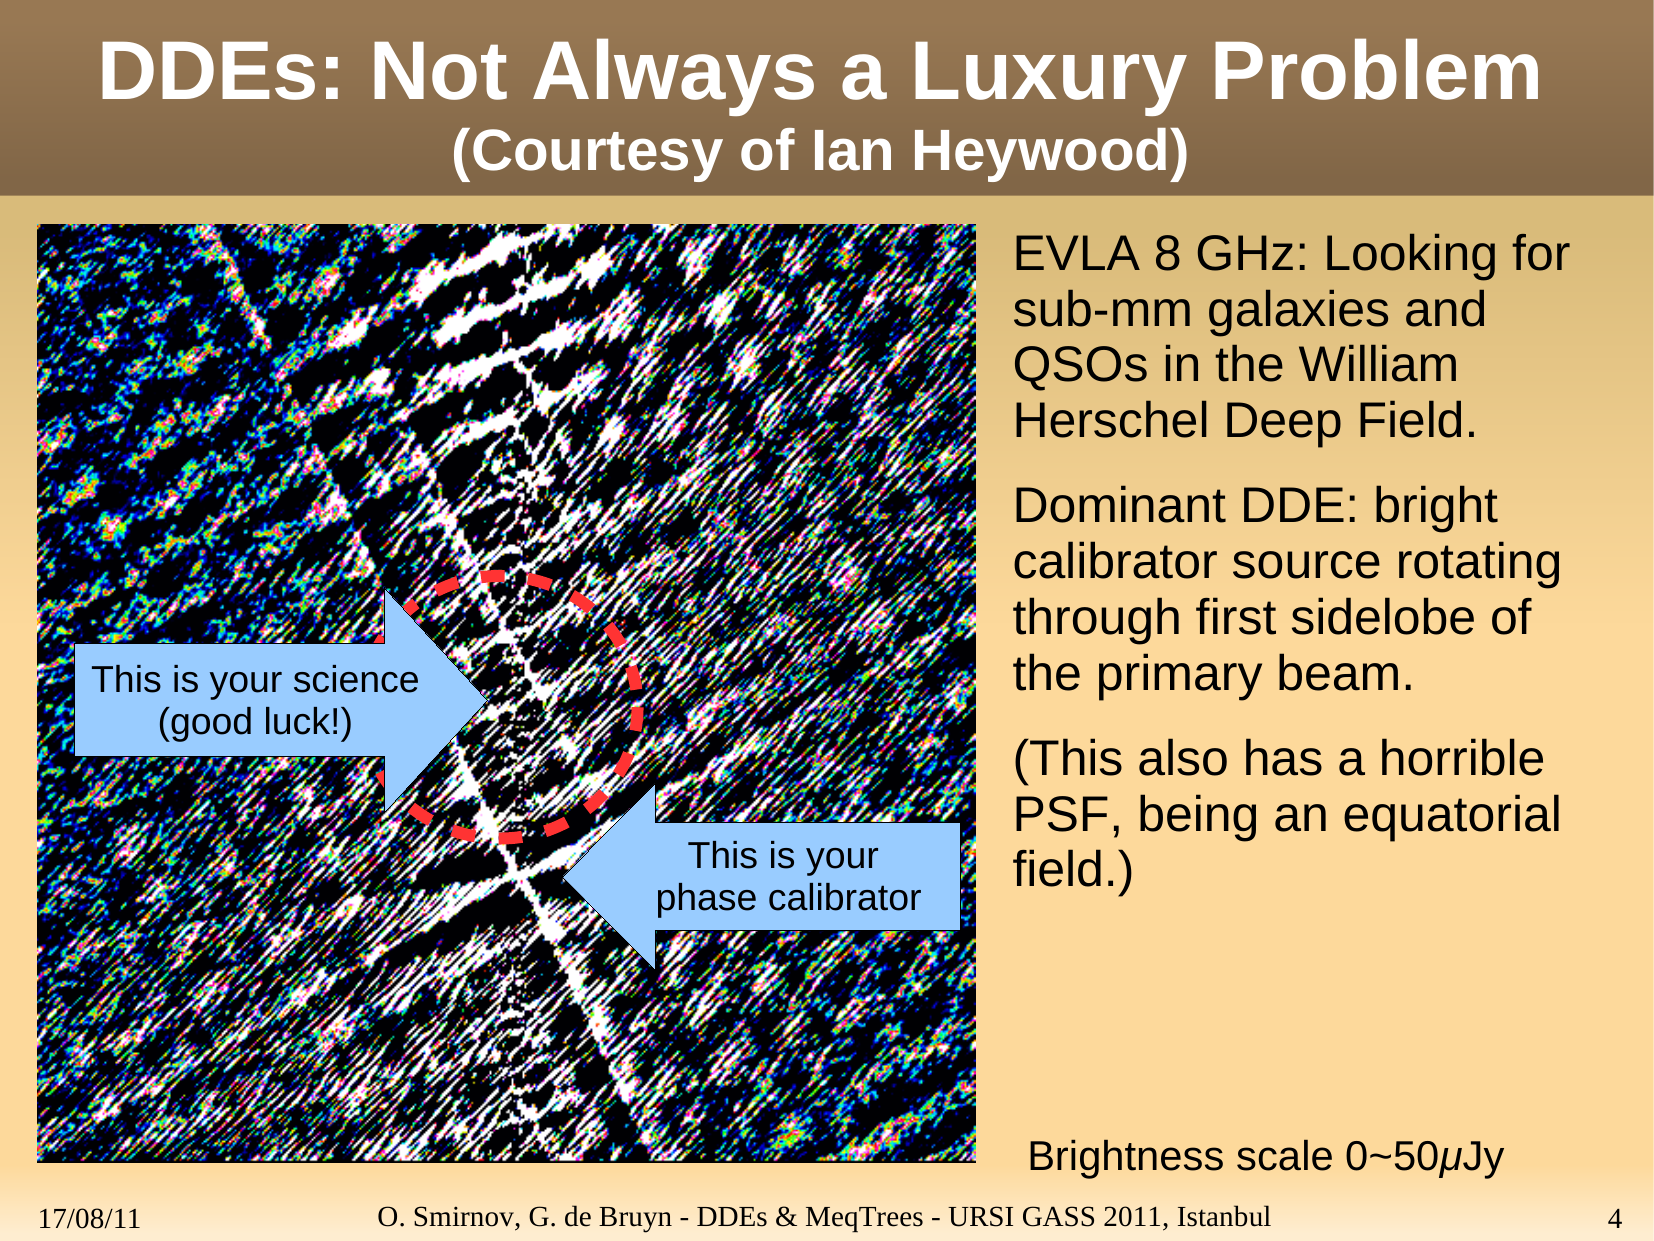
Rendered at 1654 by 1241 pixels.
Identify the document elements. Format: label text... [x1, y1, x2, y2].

title DDEs: Not Always a Luxury Problem (Courtesy of Ian Heywood) [76, 7, 1565, 200]
text_box This is your science (good luck!) [74, 587, 488, 813]
text_box Brightness scale 0~50μJy [1012, 1125, 1654, 1187]
text_box This is your phase calibrator [562, 782, 961, 971]
list EVLA 8 GHz: Looking for sub-mm galaxies and QSOs in the William Herschel Deep Field. Dominant DDE: bright calibrator source rotating through first sidelobe of the primary beam. (This also has a horrible PSF, being an equatorial field.) [1012, 225, 1601, 1104]
picture [0, 0, 1654, 1241]
